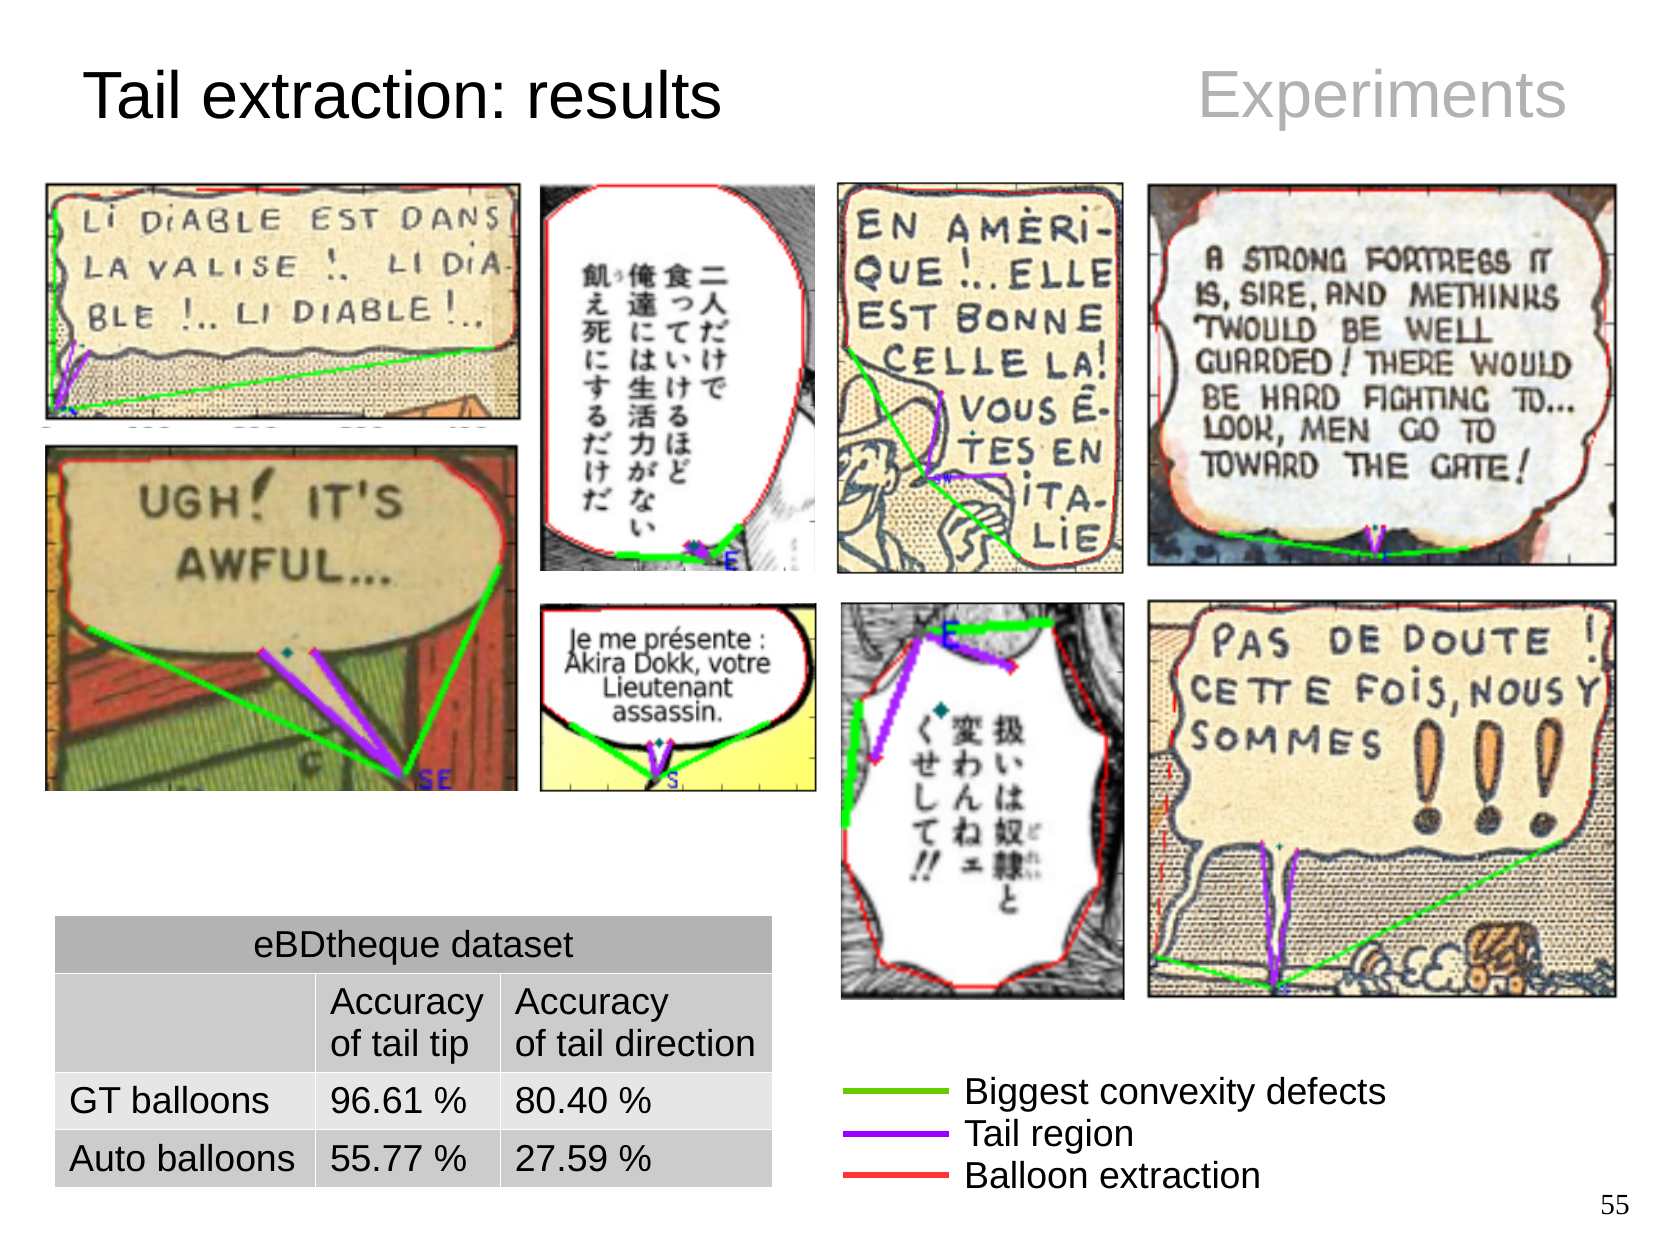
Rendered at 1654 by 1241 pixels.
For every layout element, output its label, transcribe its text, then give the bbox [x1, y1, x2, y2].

title Tail extraction: results [82, 49, 1571, 142]
table_cell GT balloons [55, 1073, 315, 1129]
table_cell [55, 974, 315, 1072]
table_cell 55.77 % [316, 1130, 500, 1187]
table_cell Accuracy of tail tip [316, 974, 500, 1072]
table_cell Auto balloons [55, 1130, 315, 1187]
picture [41, 171, 827, 792]
table_cell 27.59 % [501, 1130, 772, 1187]
table_cell 80.40 % [501, 1073, 772, 1129]
picture [840, 585, 1625, 1000]
table_cell 96.61 % [316, 1073, 500, 1129]
text_box Biggest convexity defects Tail region Balloon extraction [949, 1063, 1453, 1204]
table_cell Accuracy of tail direction [501, 974, 772, 1072]
picture [831, 177, 1128, 574]
picture [1139, 175, 1625, 567]
table_header eBDtheque dataset [55, 916, 772, 973]
